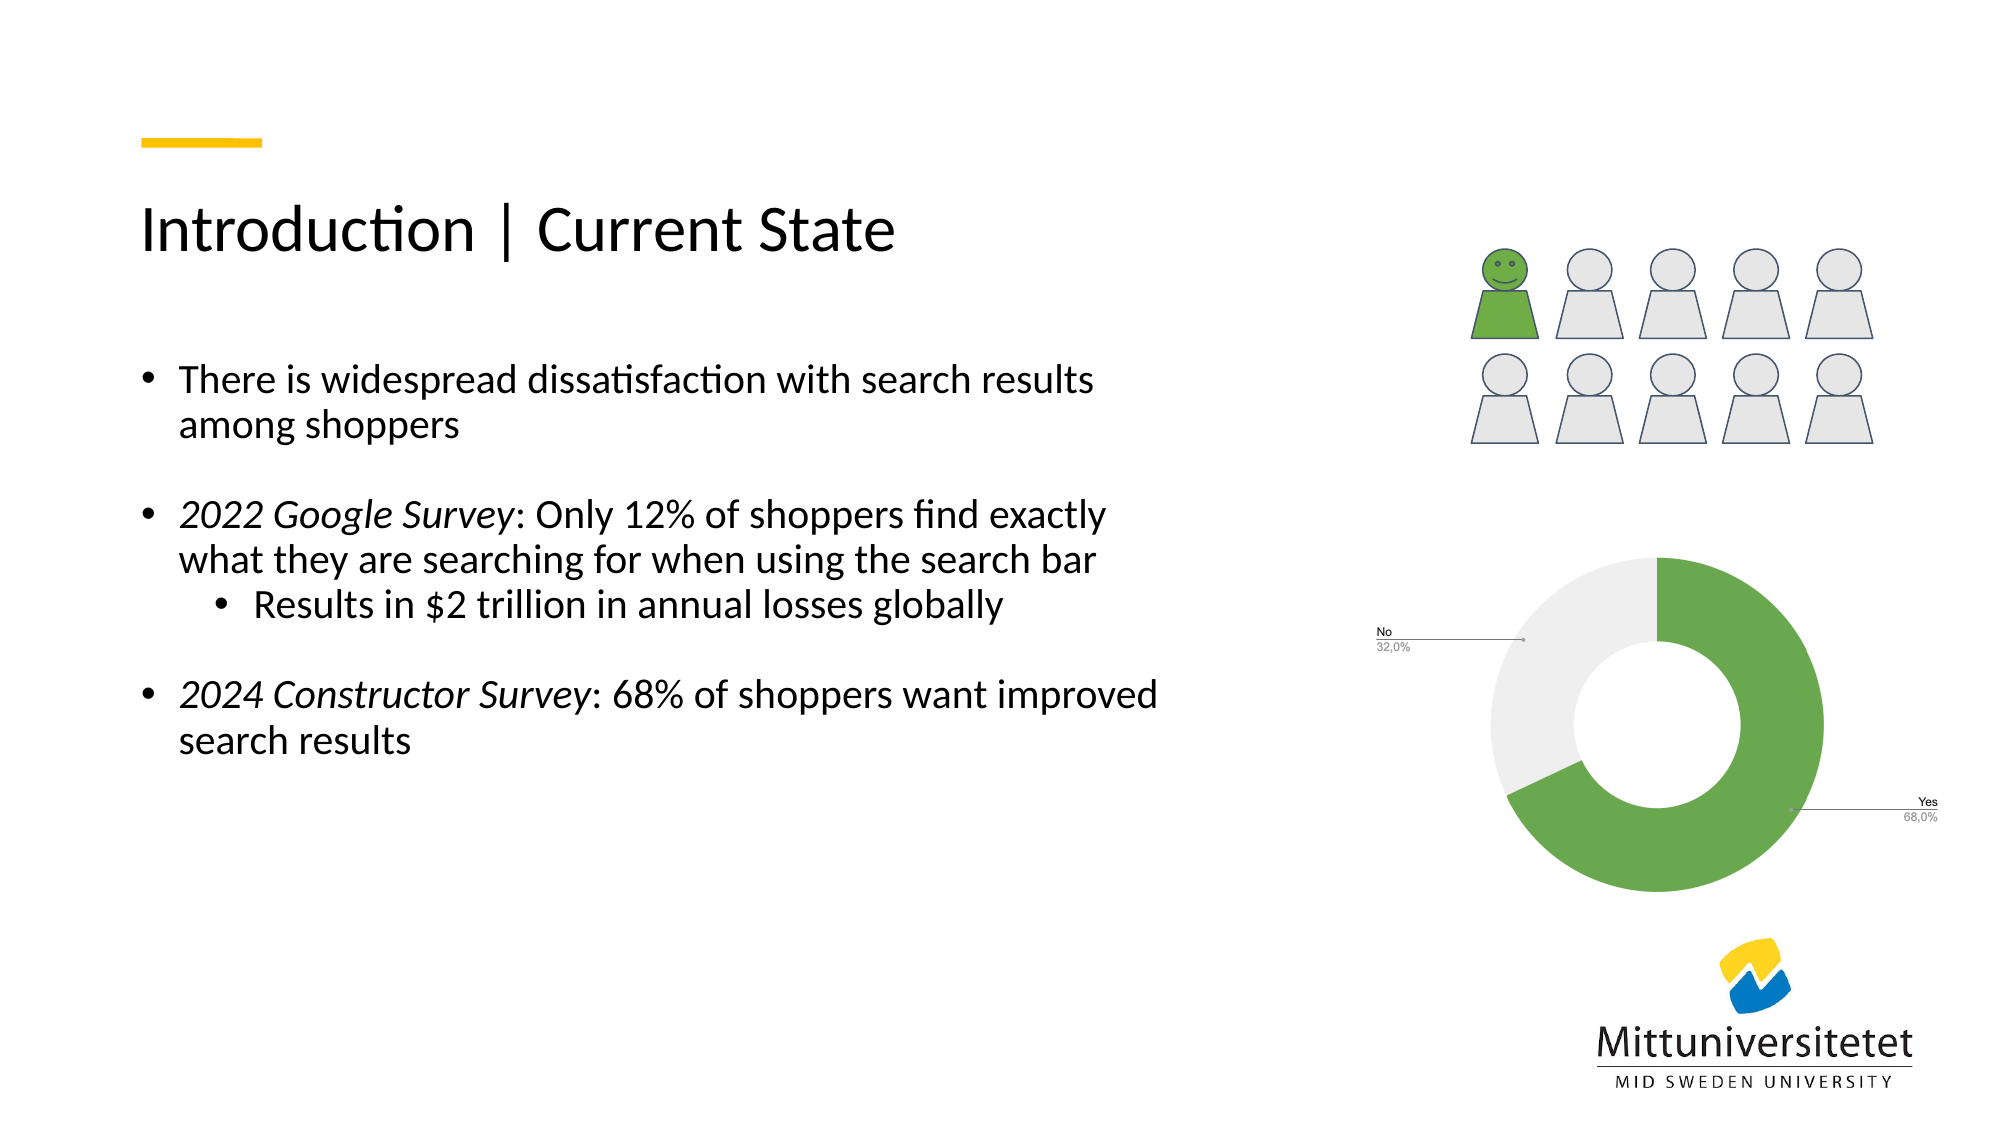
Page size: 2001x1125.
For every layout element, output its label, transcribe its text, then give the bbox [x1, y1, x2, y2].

text_box [1722, 249, 1790, 339]
text_box [1805, 354, 1873, 444]
text_box [1471, 249, 1539, 339]
text_box [1471, 354, 1539, 444]
picture [1597, 938, 1913, 1088]
text_box [1556, 354, 1624, 444]
text_box [1639, 354, 1707, 444]
picture [1358, 539, 1956, 910]
list There is widespread dissatisfaction with search results among shoppers 2022 Google Survey: Only 12% of shoppers find exactly what they are searching for when using the search bar Results in $2 trillion in annual losses globally 2024 Constructor Survey: 68% of shoppers want improved search results [126, 299, 1193, 891]
text_box [1556, 249, 1624, 339]
text_box [1639, 249, 1707, 339]
title Introduction | Current State [124, 186, 1174, 417]
text_box [1805, 249, 1873, 339]
text_box [1722, 354, 1790, 444]
